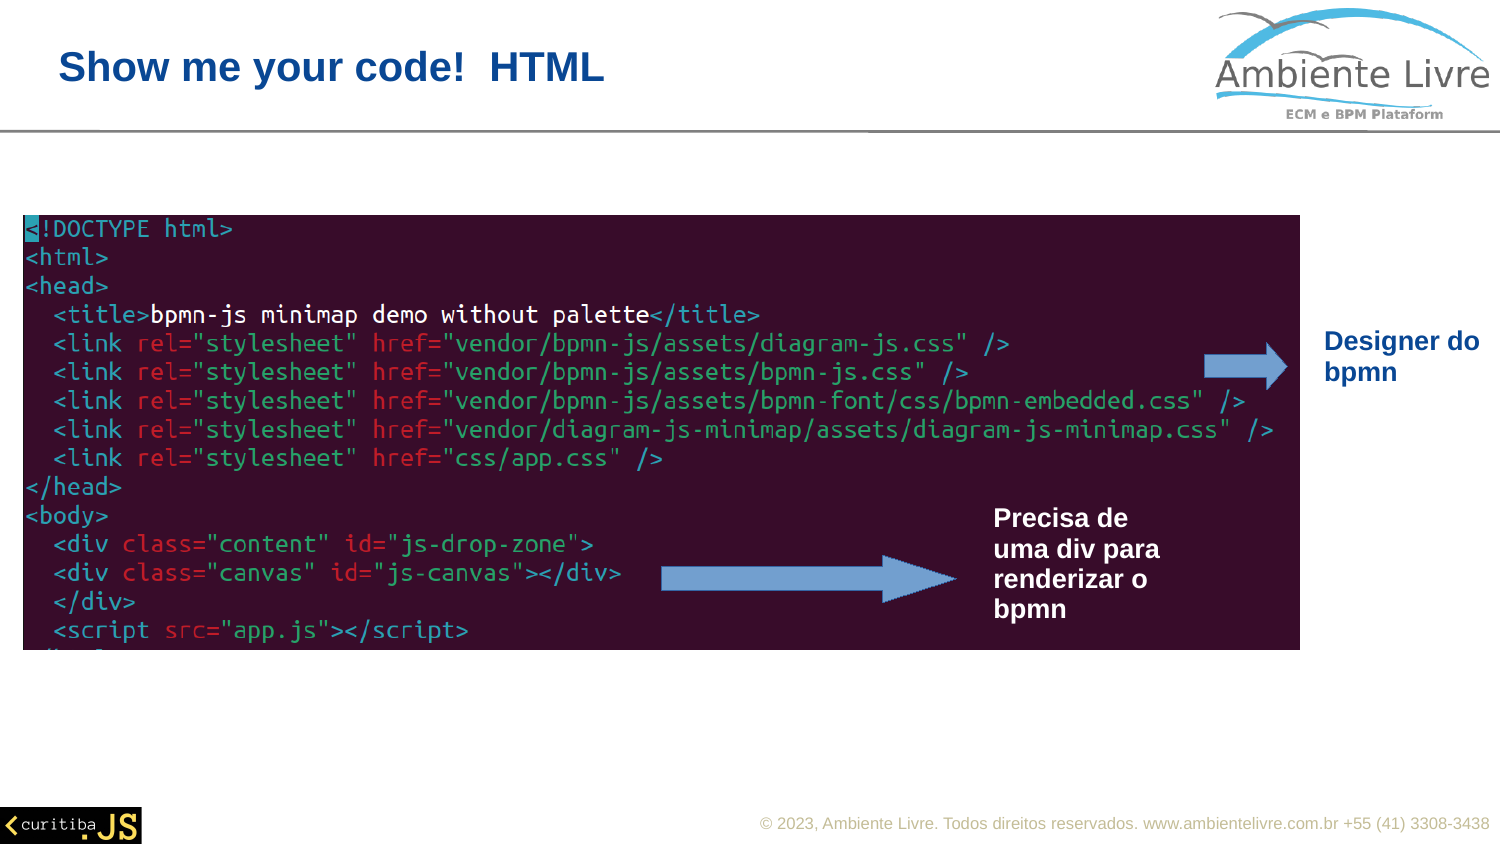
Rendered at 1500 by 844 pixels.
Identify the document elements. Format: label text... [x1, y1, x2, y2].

text_box [1204, 342, 1288, 390]
text_box [661, 555, 957, 603]
title Show me your code! HTML [43, 8, 1127, 129]
picture [23, 215, 1313, 650]
picture [1215, 8, 1489, 119]
text_box Precisa de uma div para renderizar o bpmn [978, 496, 1193, 632]
text_box Designer do bpmn [1309, 318, 1500, 425]
picture [0, 807, 142, 844]
